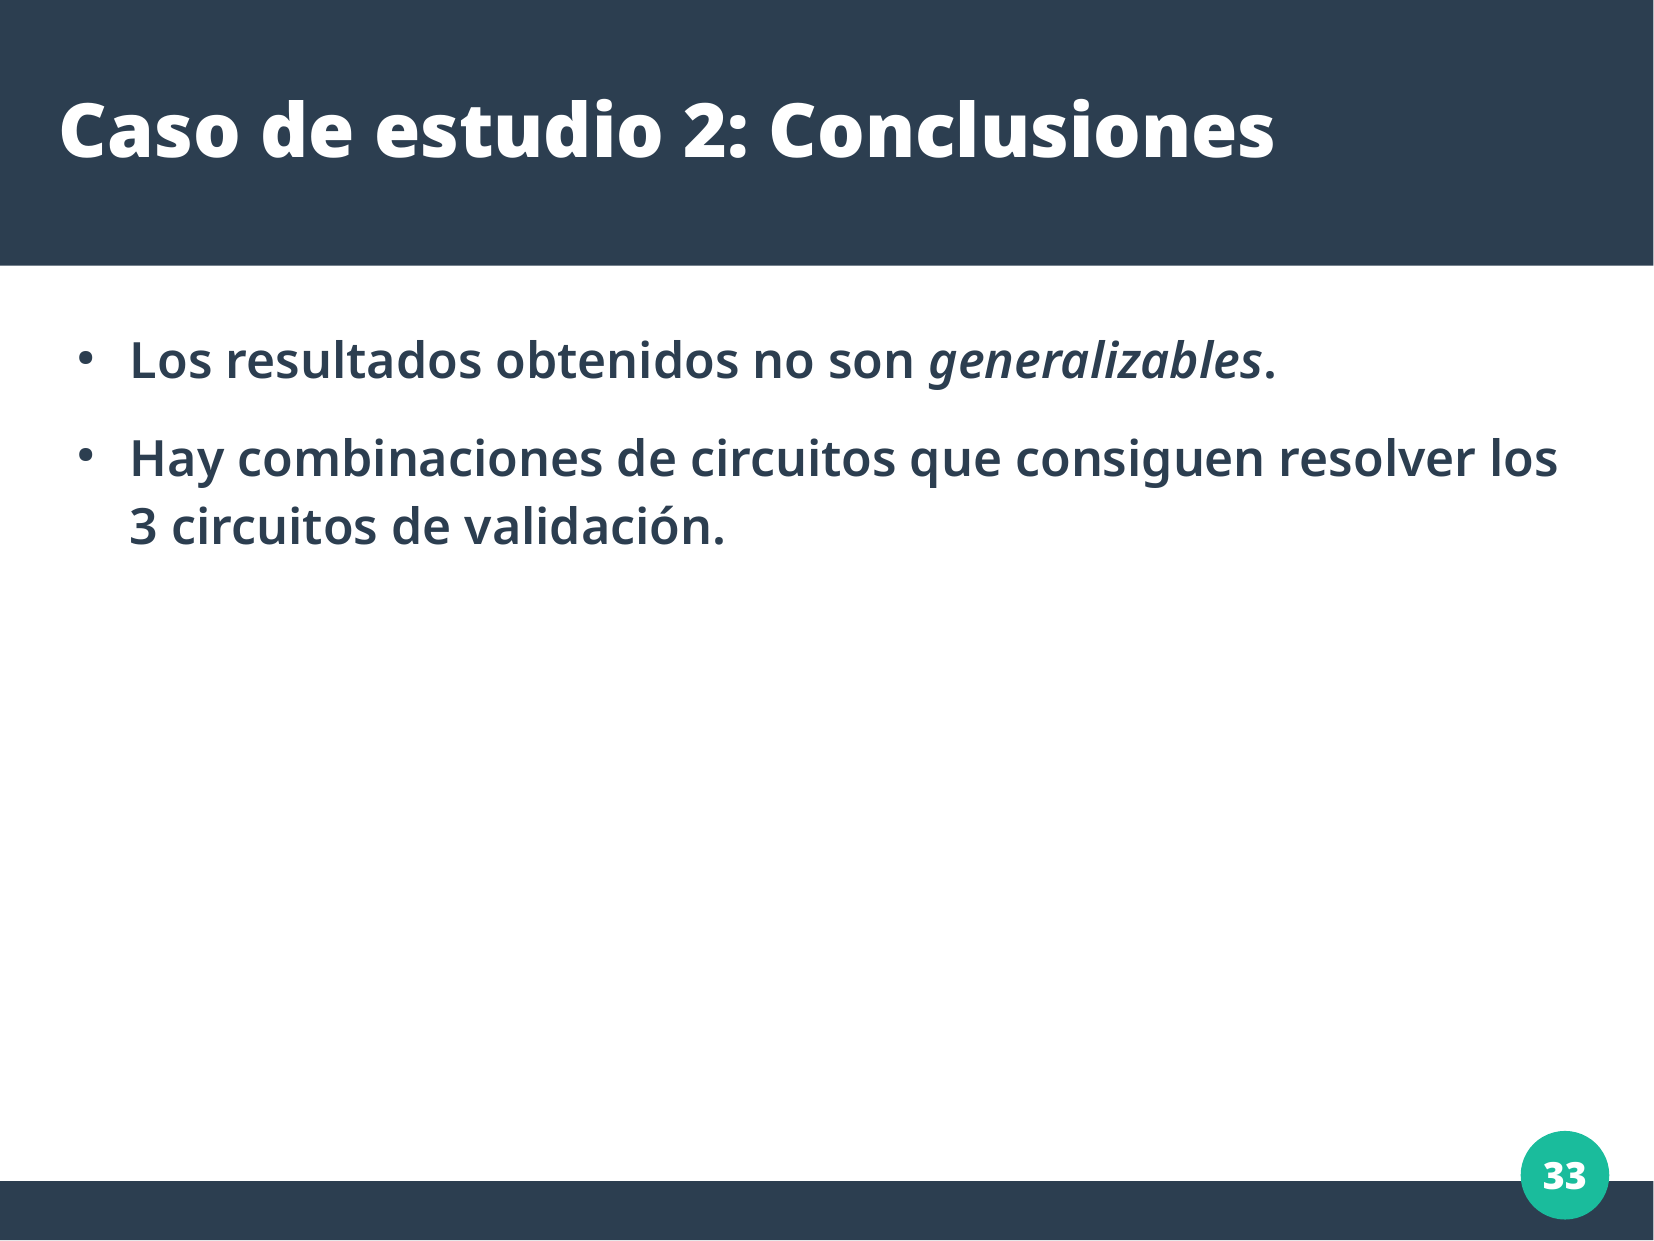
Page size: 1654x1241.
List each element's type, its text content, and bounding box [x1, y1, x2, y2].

list Los resultados obtenidos no son generalizables. Hay combinaciones de circuitos que consiguen resolver los 3 circuitos de validación. [59, 324, 1595, 1152]
title Caso de estudio 2: Conclusiones [59, 49, 1595, 207]
